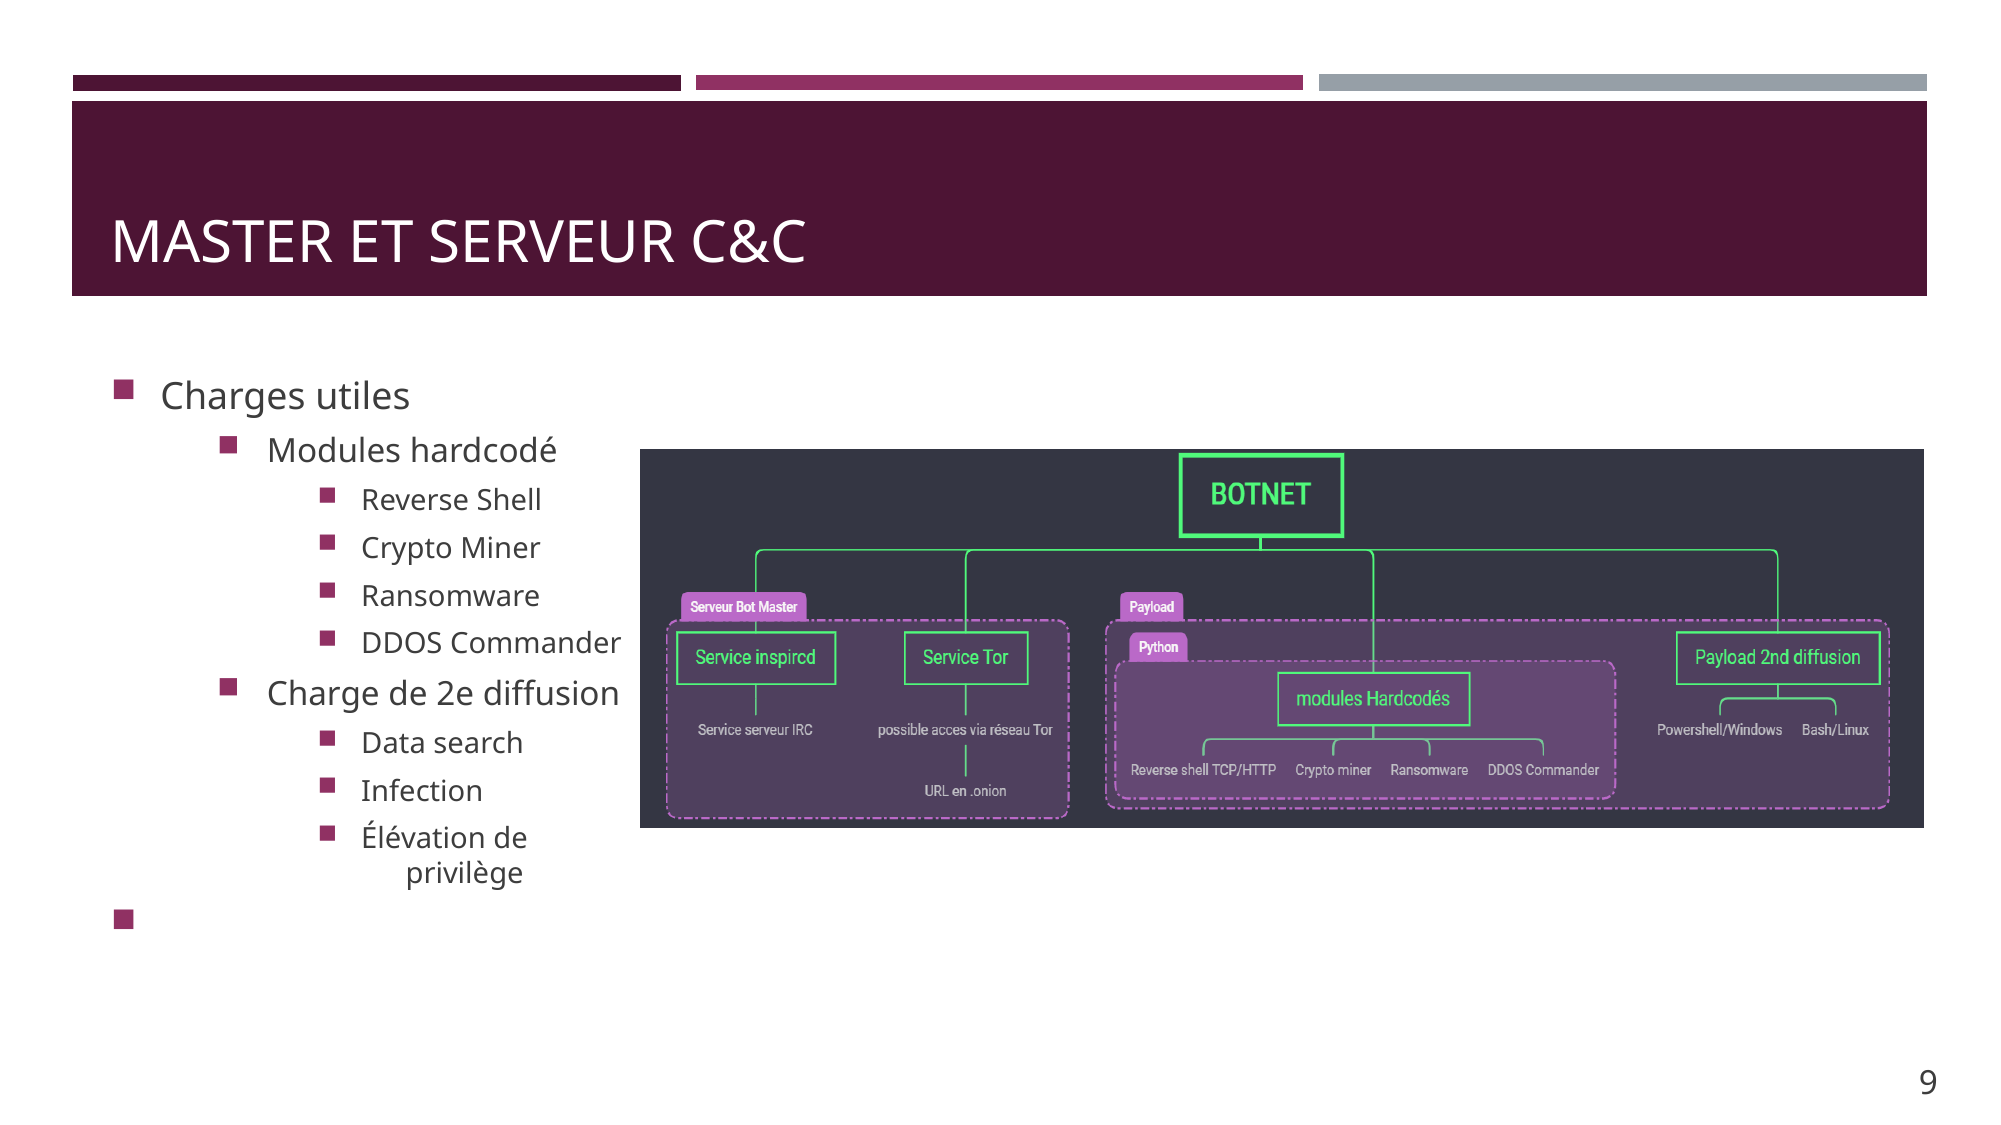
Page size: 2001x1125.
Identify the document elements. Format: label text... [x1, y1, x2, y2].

list Charges utiles Modules hardcodé Reverse Shell Crypto Miner Ransomware DDOS Commander Charge de 2e diffusion Data search Infection Élévation de privilège [95, 357, 641, 962]
text_box 9 [1797, 1053, 1968, 1109]
title Master et serveur C&c [95, 115, 1905, 282]
picture [640, 449, 1924, 828]
